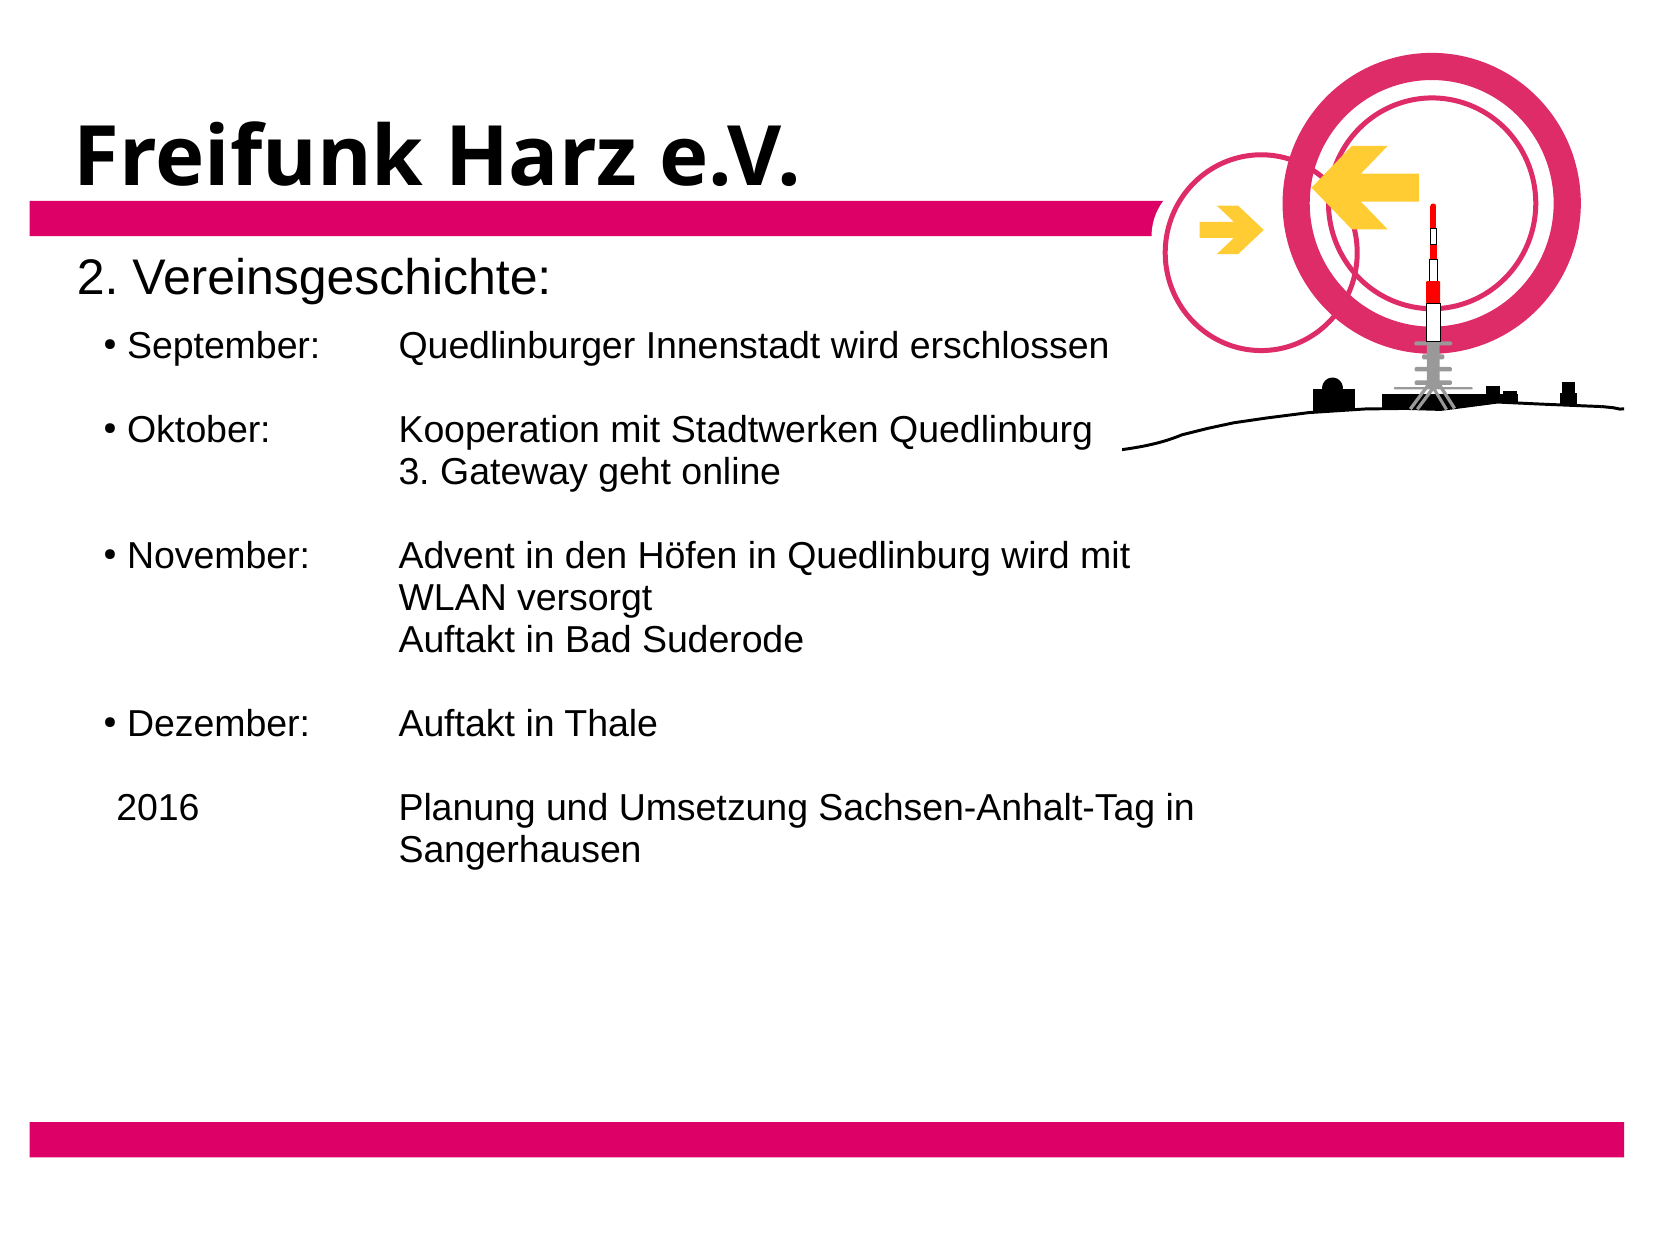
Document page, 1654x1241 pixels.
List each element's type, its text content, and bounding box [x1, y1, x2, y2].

subtitle 2. Vereinsgeschichte: [76, 218, 697, 337]
text_box September: Quedlinburger Innenstadt wird erschlossen Oktober: Kooperation mit Stadtwerken Quedlinburg 3. Gateway geht online November: Advent in den Höfen in Quedlinburg wird mit WLAN versorgt Auftakt in Bad Suderode Dezember: Auftakt in Thale 2016 Planung und Umsetzung Sachsen-Anhalt-Tag in Sangerhausen [88, 317, 1329, 1088]
